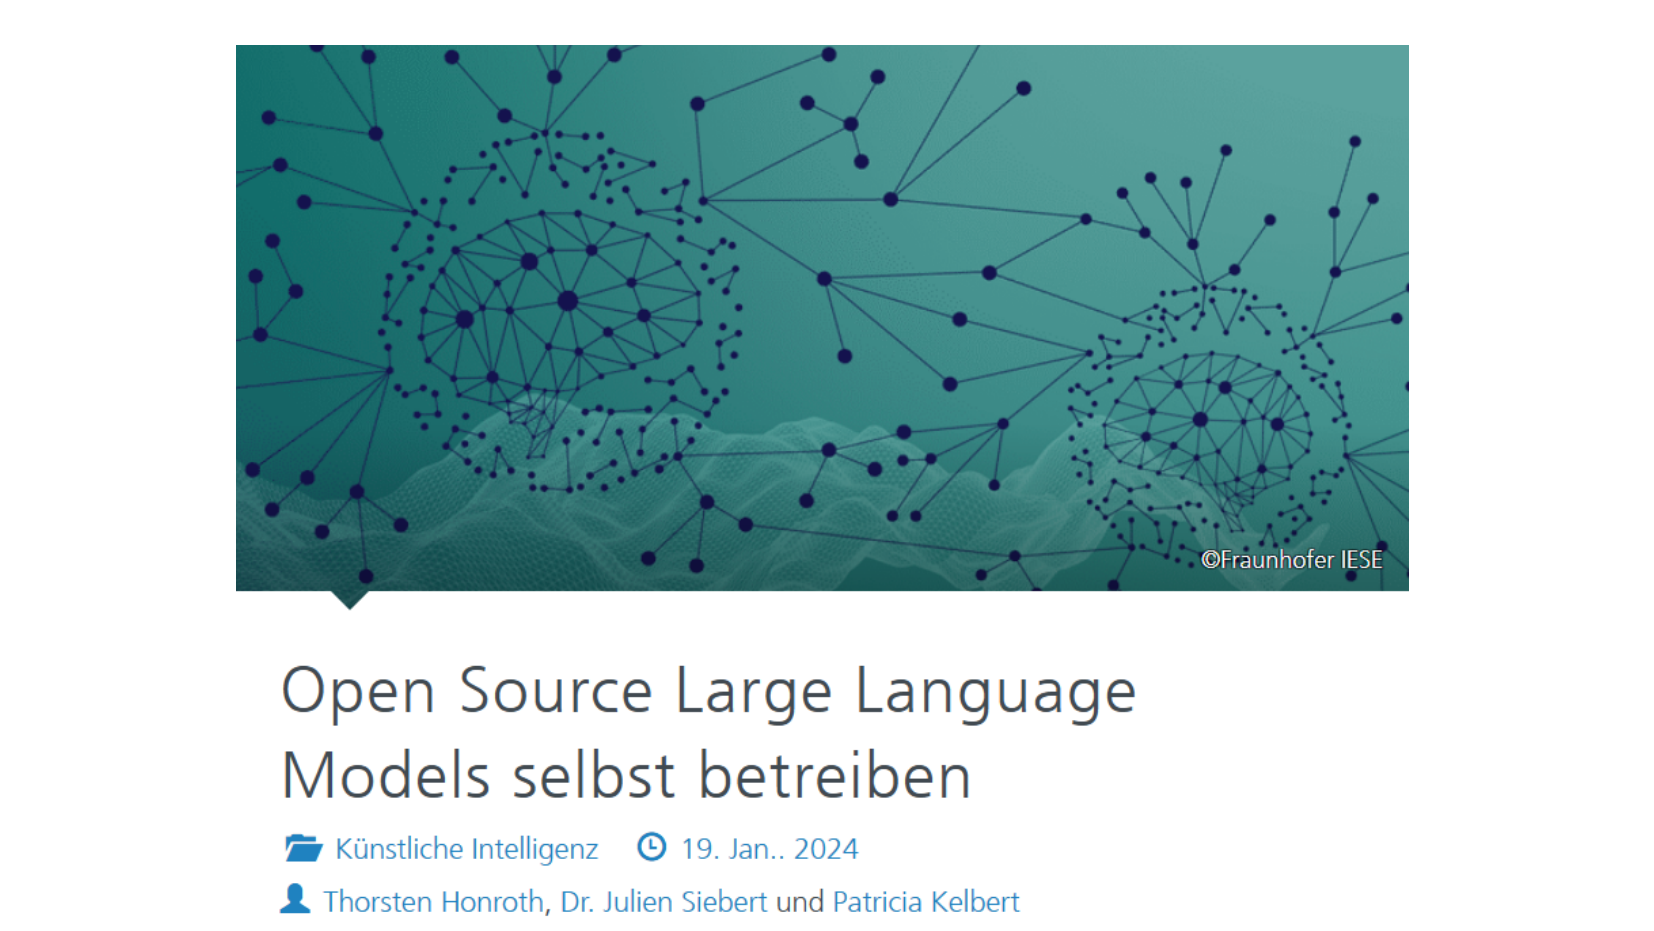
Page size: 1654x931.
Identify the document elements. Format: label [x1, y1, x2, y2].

picture [236, 45, 1409, 931]
